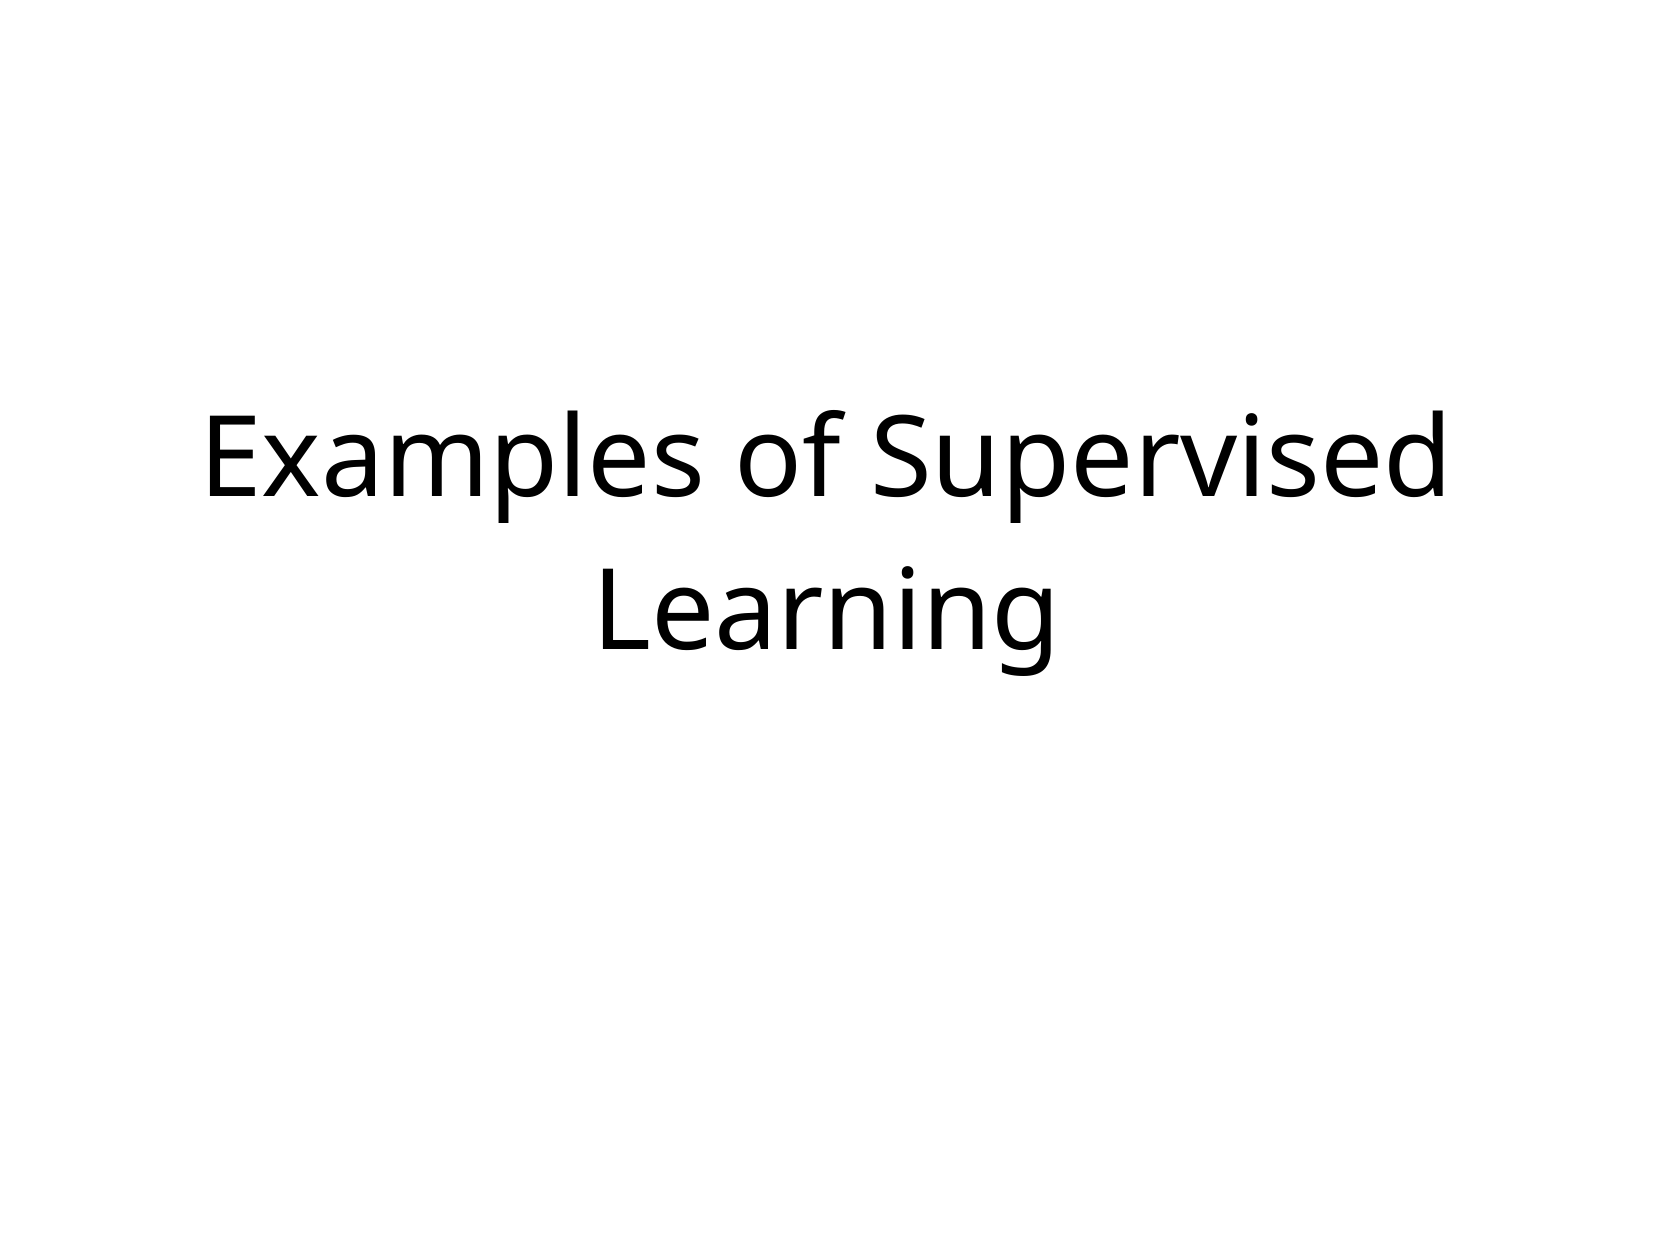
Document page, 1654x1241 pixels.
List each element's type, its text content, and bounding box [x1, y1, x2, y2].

subtitle Examples of Supervised Learning [82, 49, 1571, 1010]
